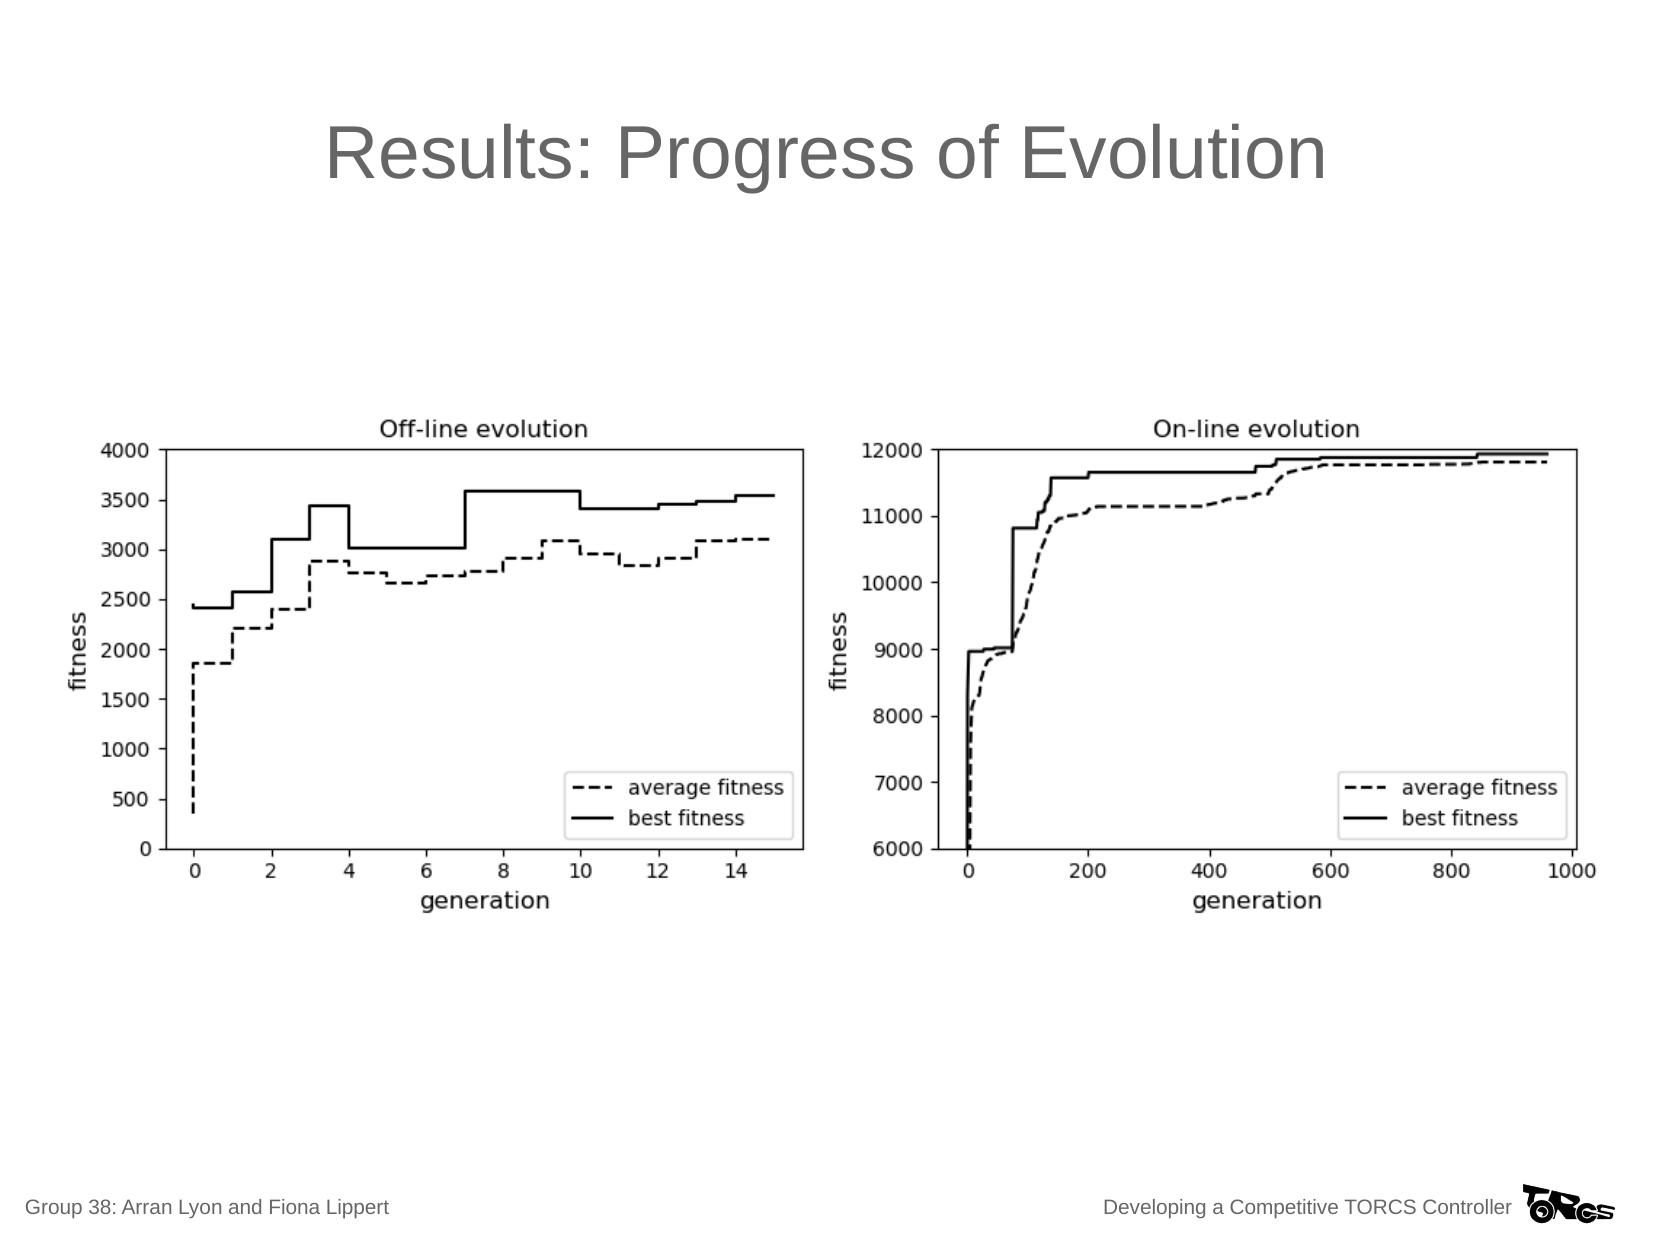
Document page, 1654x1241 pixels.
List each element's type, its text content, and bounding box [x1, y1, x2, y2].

picture [1520, 1183, 1616, 1224]
title Results: Progress of Evolution [82, 49, 1571, 257]
picture [48, 398, 1620, 935]
